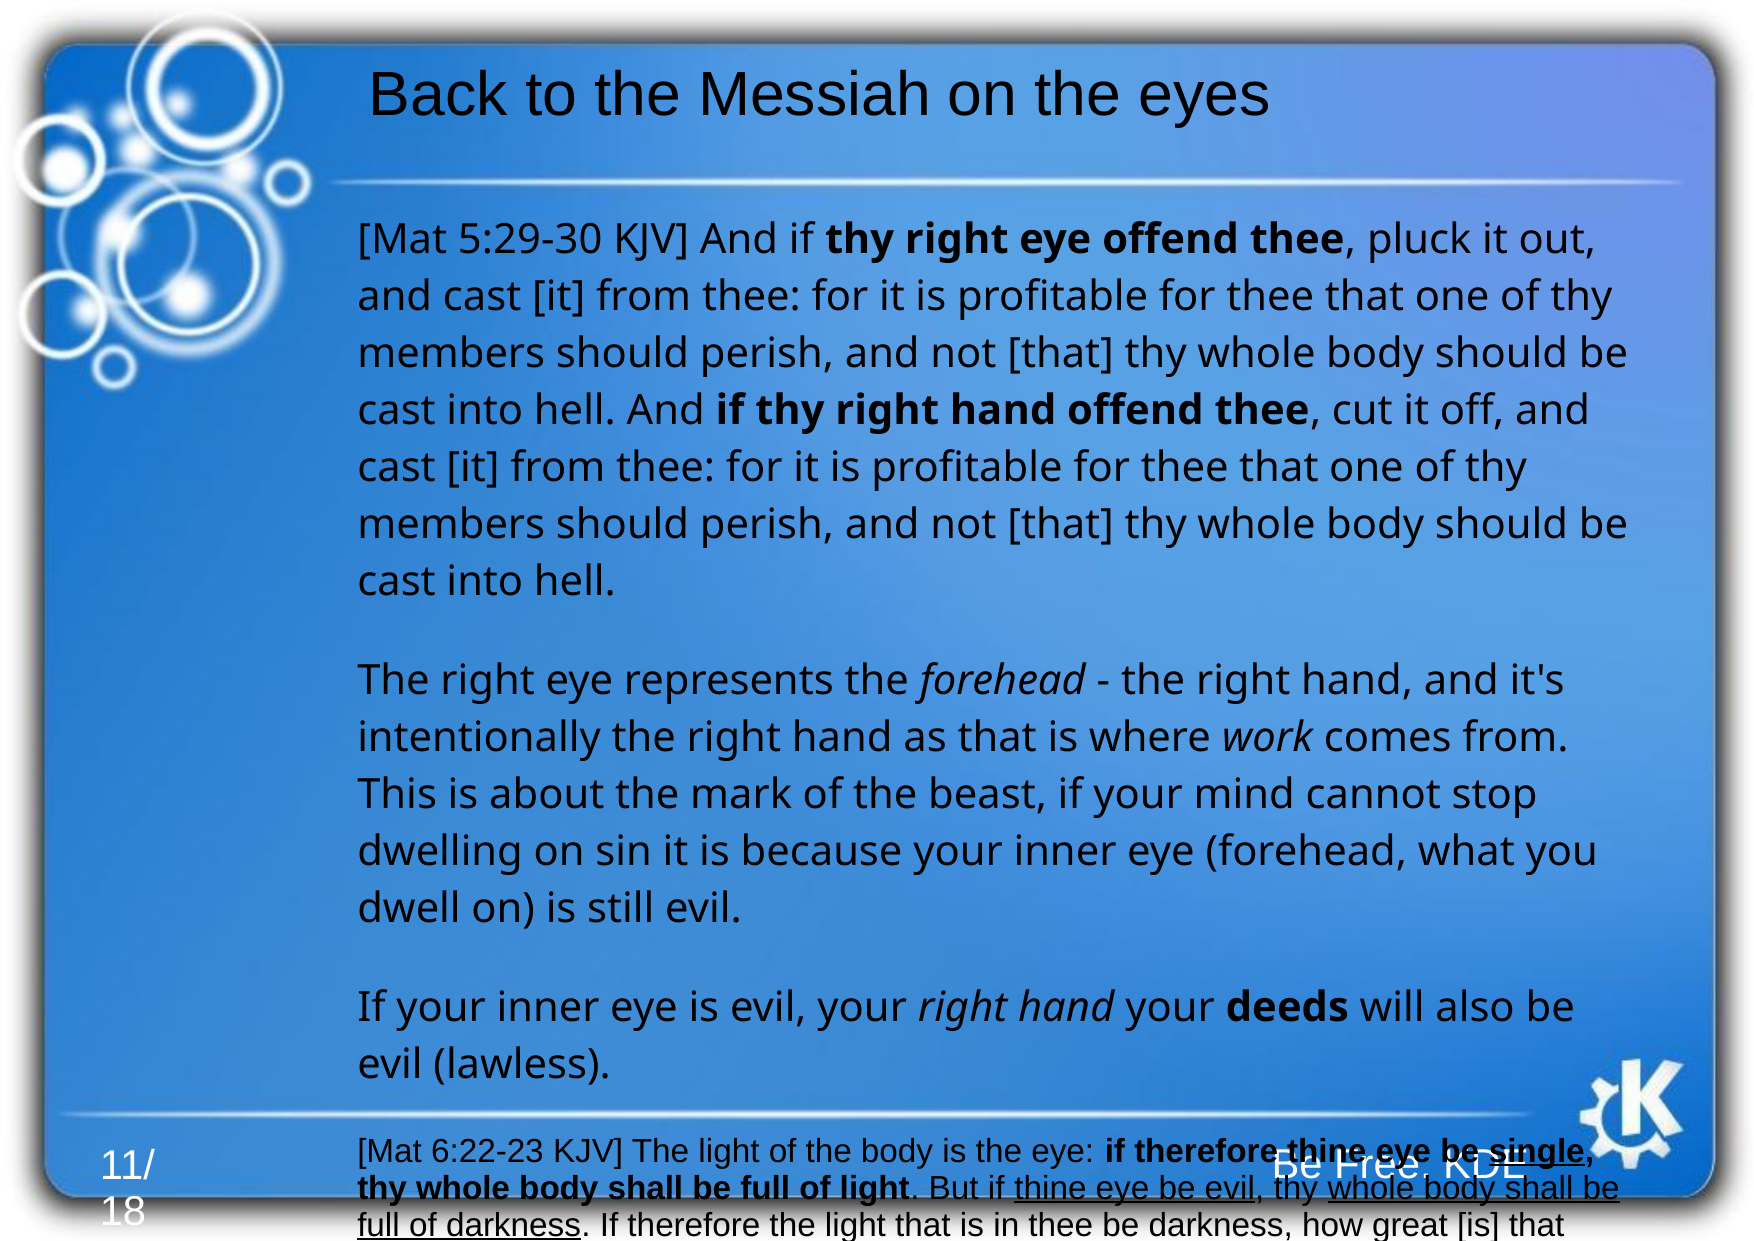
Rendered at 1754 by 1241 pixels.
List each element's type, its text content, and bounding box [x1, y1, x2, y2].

title Back to the Messiah on the eyes [354, 51, 1653, 176]
list [Mat 5:29-30 KJV] And if thy right eye offend thee, pluck it out, and cast [it] from thee: for it is profitable for thee that one of thy members should perish, and not [that] thy whole body should be cast into hell. And if thy right hand offend thee, cut it off, and cast [it] from thee: for it is profitable for thee that one of thy members should perish, and not [that] thy whole body should be cast into hell. The right eye represents the forehead - the right hand, and it's intentionally the right hand as that is where work comes from. This is about the mark of the beast, if your mind cannot stop dwelling on sin it is because your inner eye (forehead, what you dwell on) is still evil. If your inner eye is evil, your right hand your deeds will also be evil (lawless). [Mat 6:22-23 KJV] The light of the body is the eye: if therefore thine eye be single, thy whole body shall be full of light. But if thine eye be evil, thy whole body shall be full of darkness. If therefore the light that is in thee be darkness, how great [is] that darkness! The EYE is the gateway to your mind, to what you DWELL on. [342, 201, 1648, 1079]
picture [1376, 1220, 1385, 1234]
picture [0, 0, 1754, 1241]
picture [843, 1220, 852, 1234]
